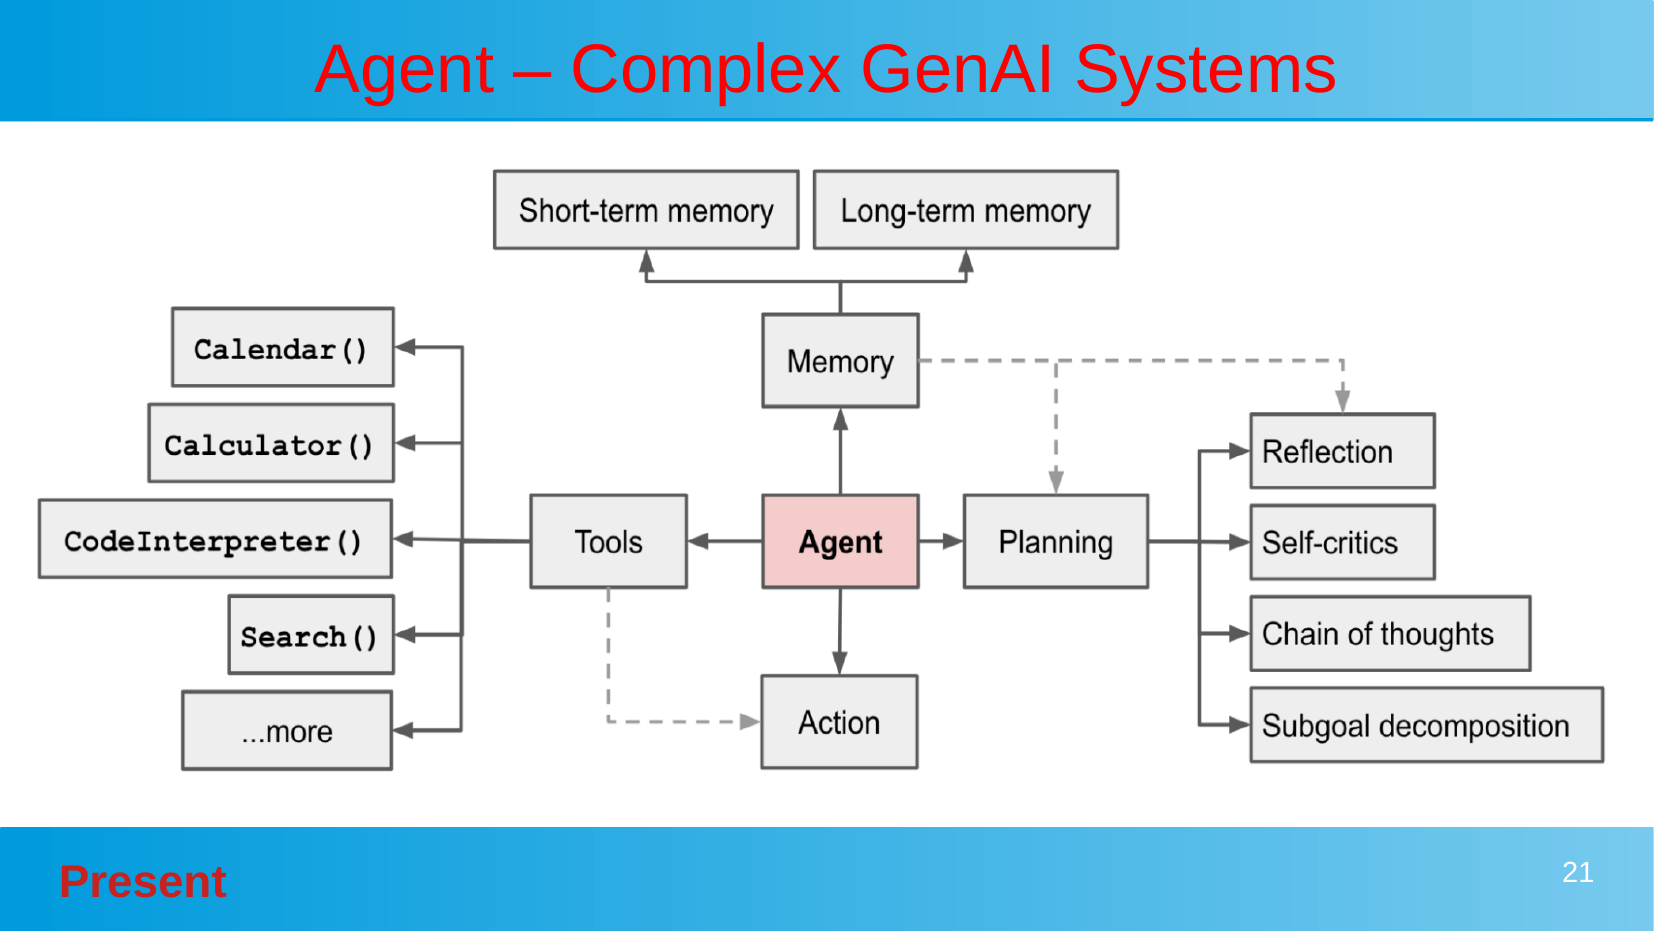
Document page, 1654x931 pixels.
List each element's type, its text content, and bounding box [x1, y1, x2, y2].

picture [33, 138, 1615, 826]
title Agent – Complex GenAI Systems [59, 29, 1595, 108]
